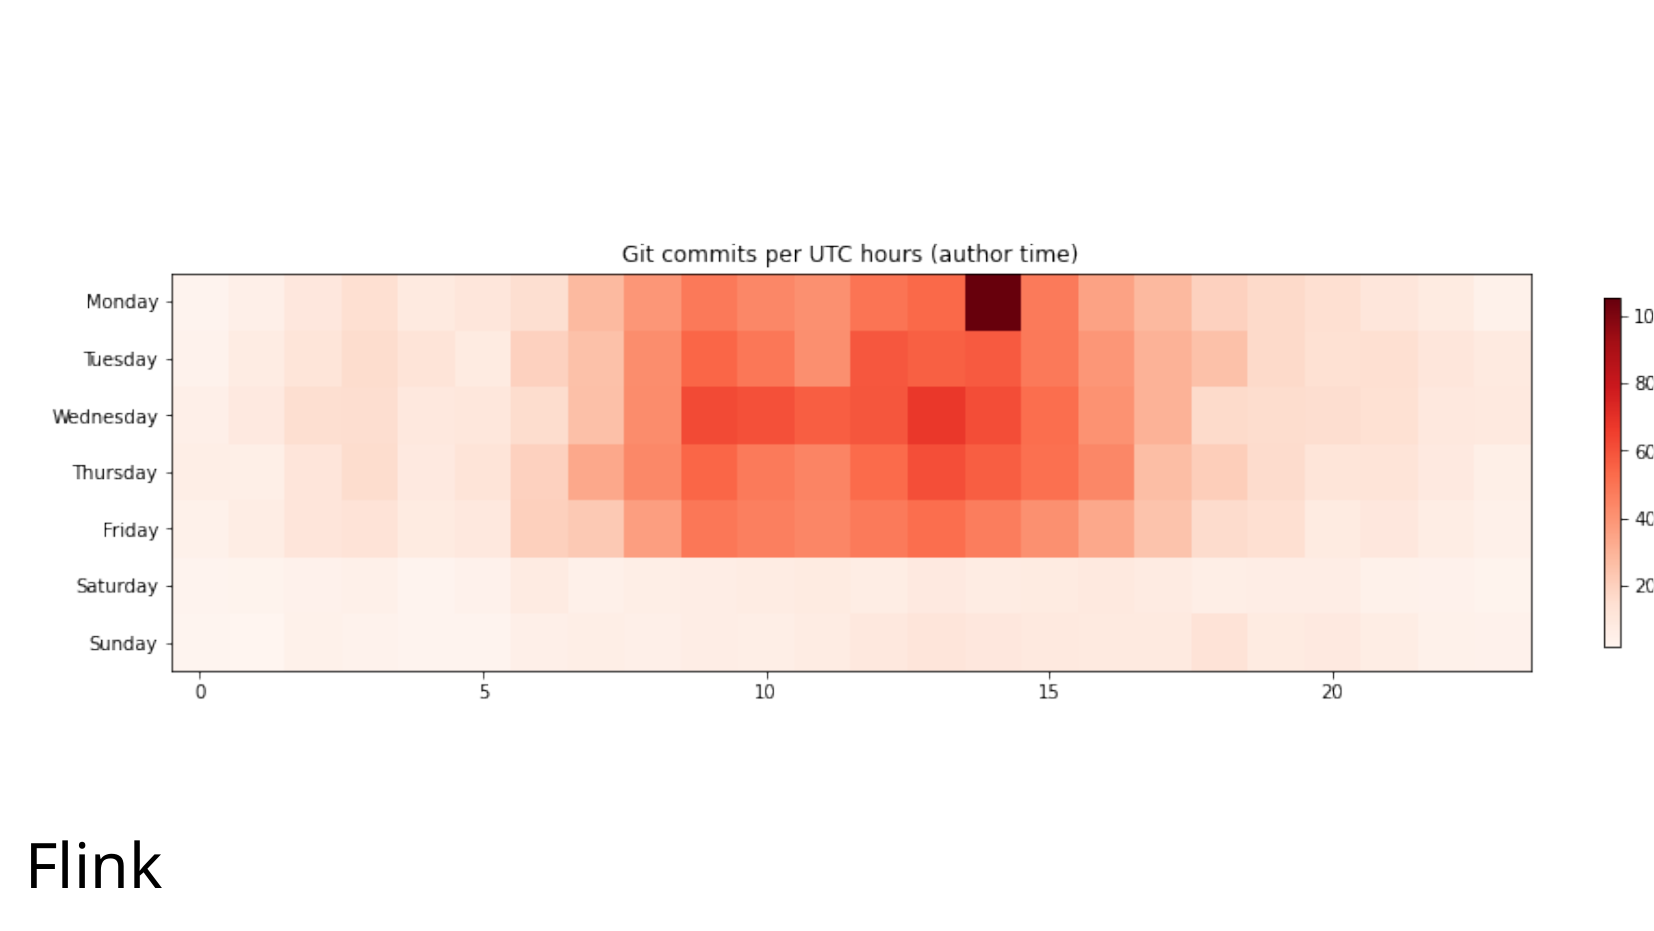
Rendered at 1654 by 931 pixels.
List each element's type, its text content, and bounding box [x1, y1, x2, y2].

picture [38, 231, 1654, 716]
list Flink [25, 821, 1425, 907]
